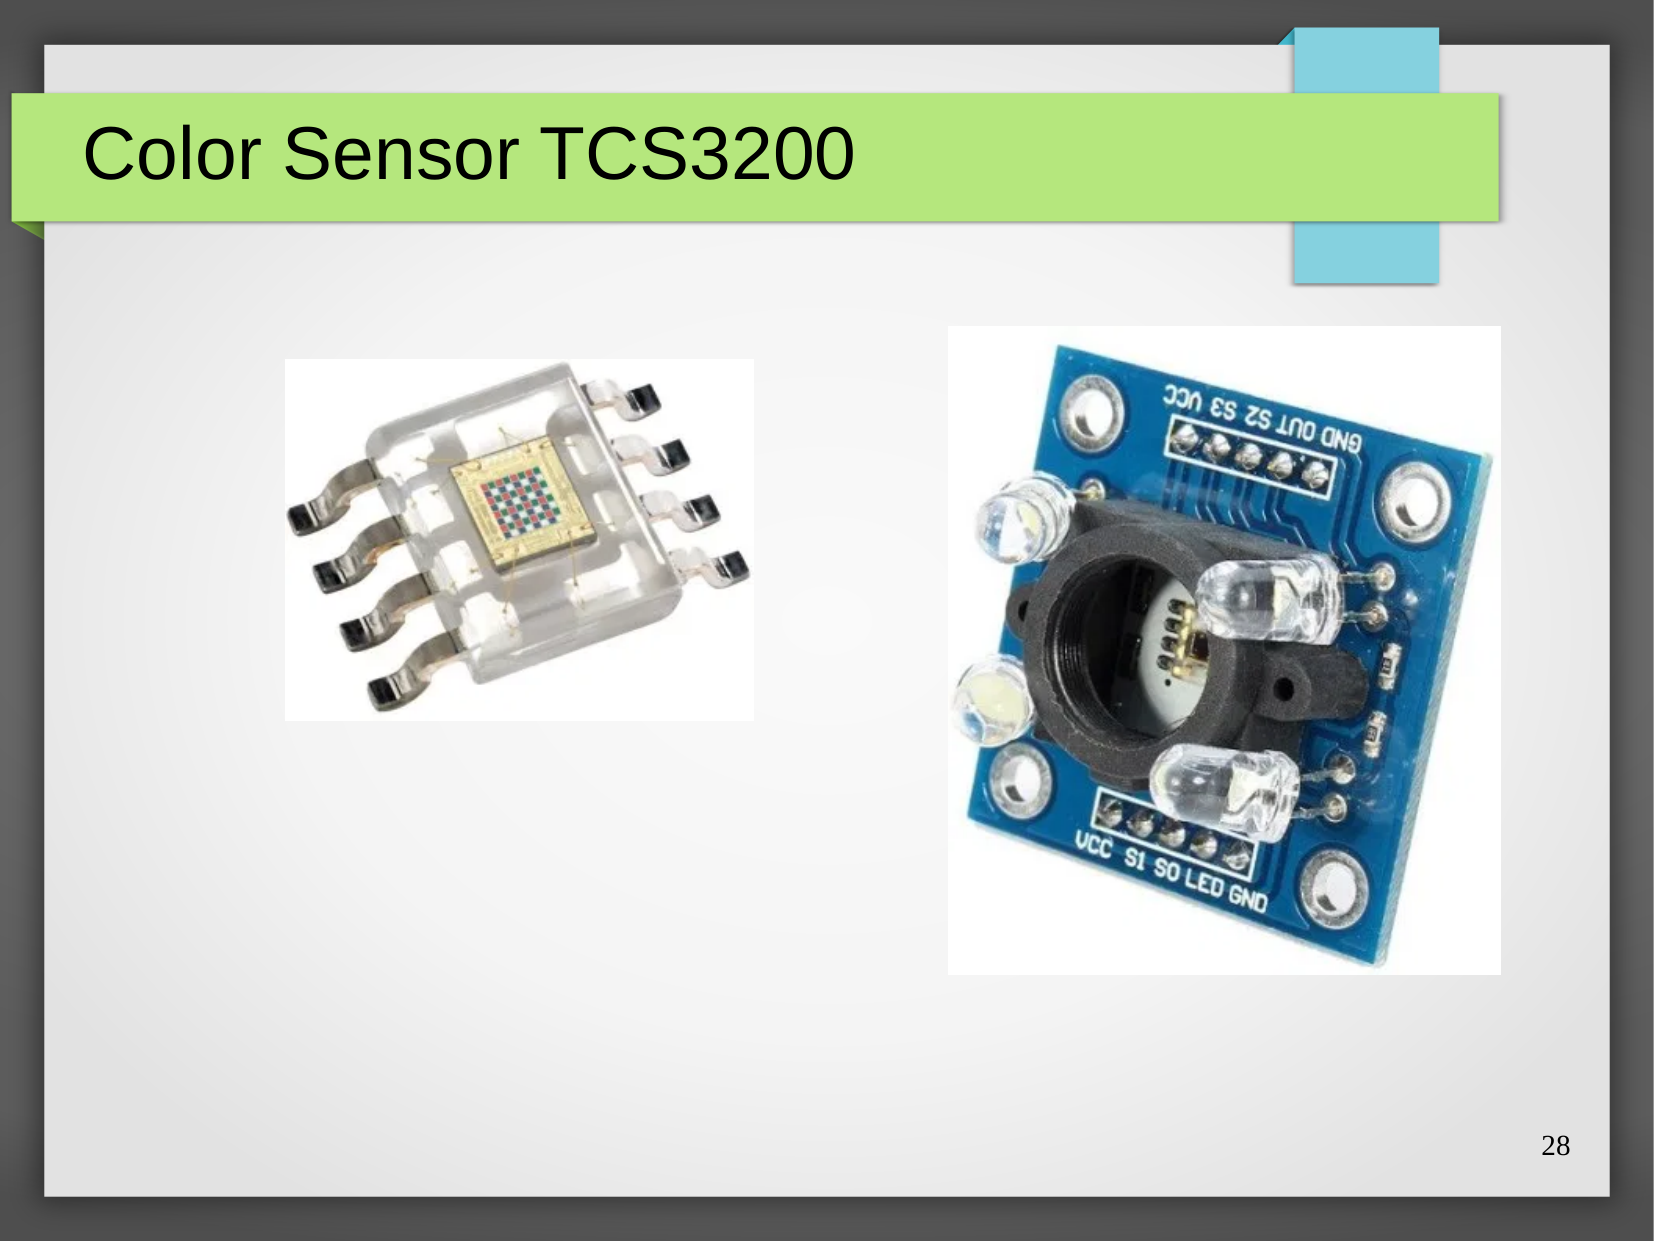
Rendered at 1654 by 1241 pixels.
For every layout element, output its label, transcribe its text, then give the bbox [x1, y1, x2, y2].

picture [0, 0, 1654, 1241]
title Color Sensor TCS3200 [82, 94, 1264, 213]
